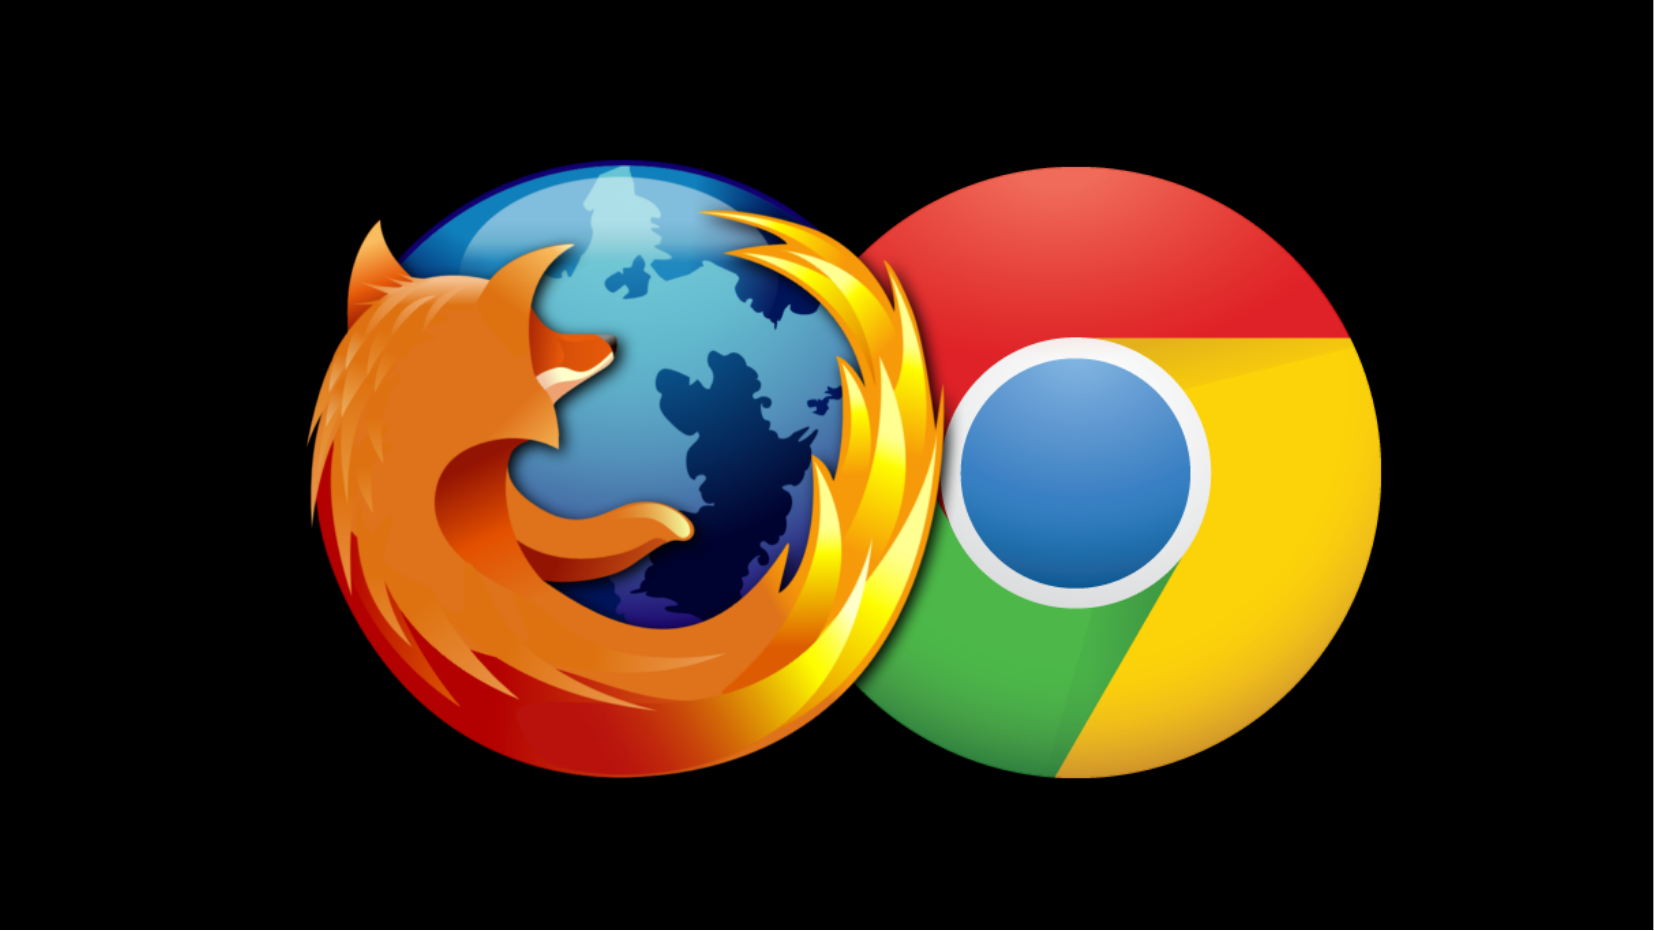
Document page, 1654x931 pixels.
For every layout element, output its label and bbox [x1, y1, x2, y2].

picture [248, 78, 1432, 851]
